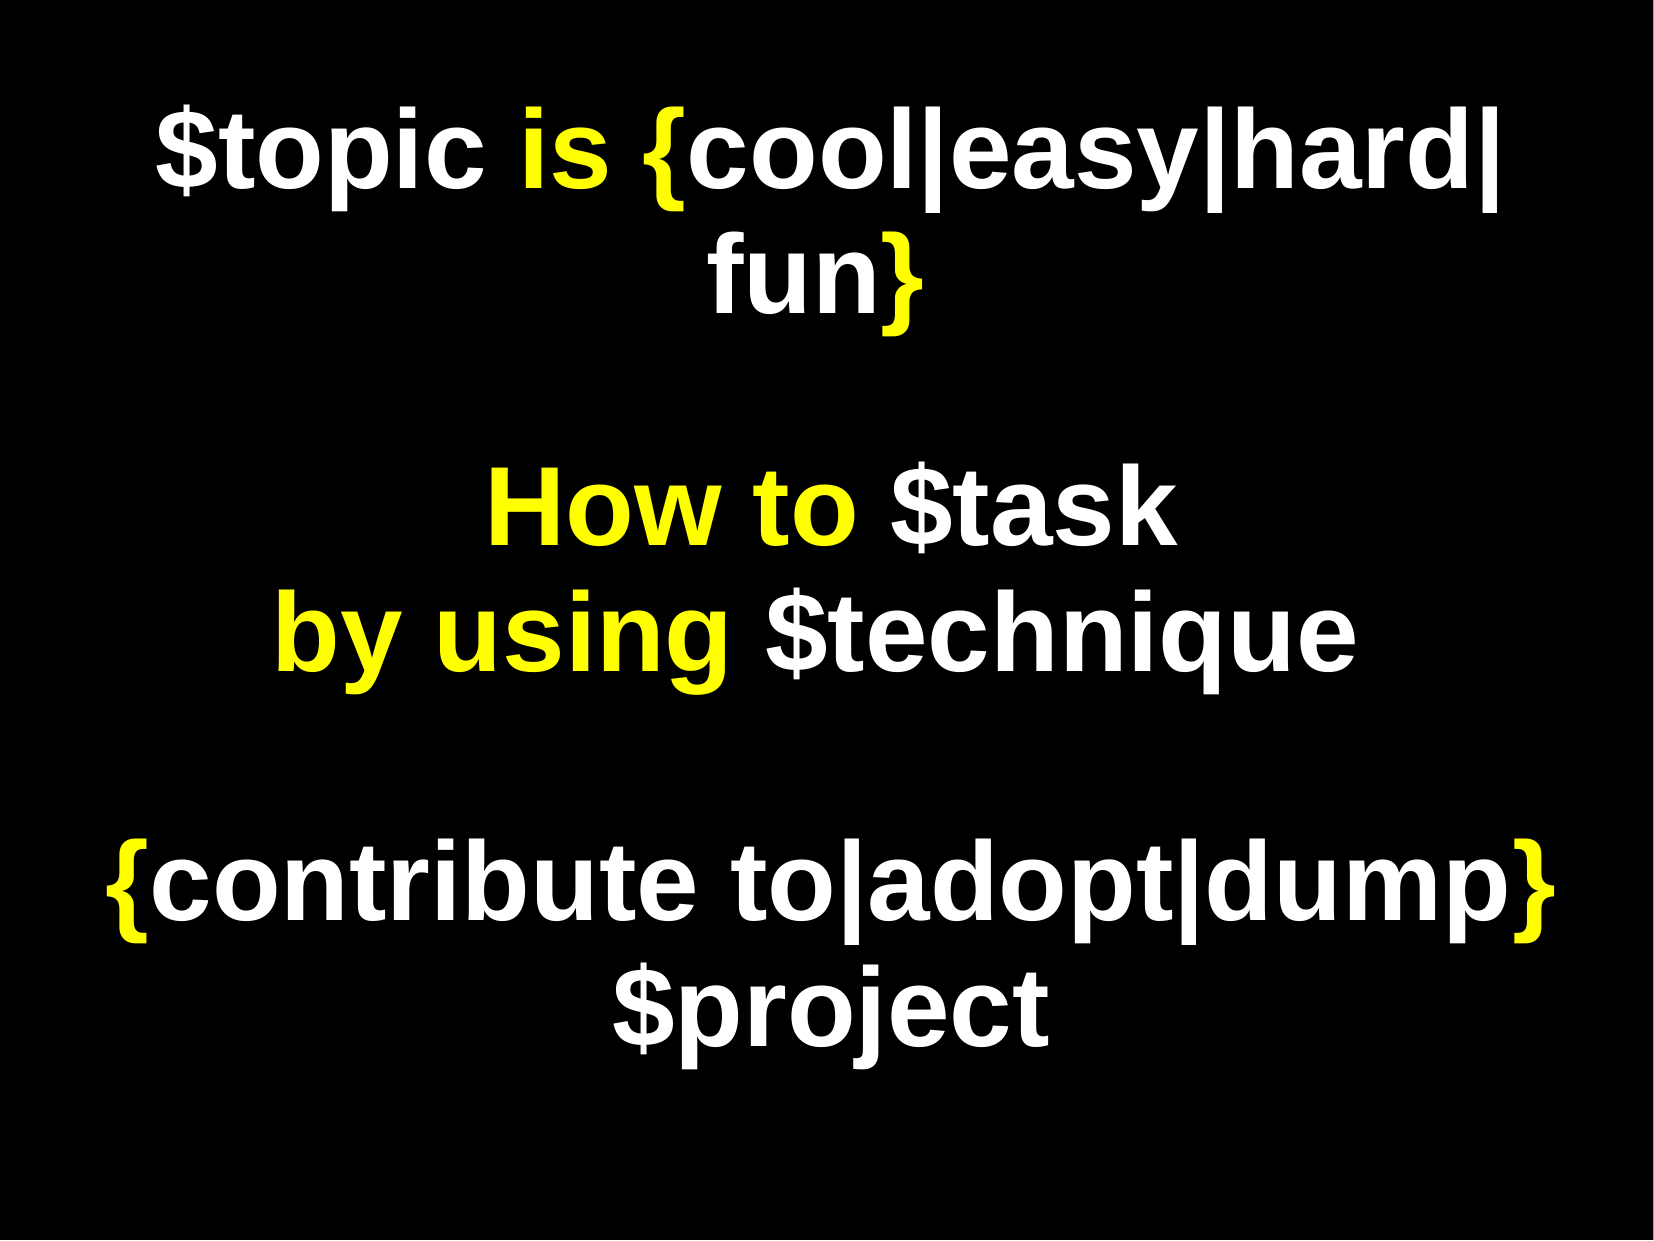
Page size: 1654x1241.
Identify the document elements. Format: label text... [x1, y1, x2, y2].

title {contribute to|adopt|dump} $project [86, 818, 1576, 1070]
title $topic is {cool|easy|hard|fun} [86, 86, 1576, 338]
title How to $task by using $technique [86, 444, 1576, 696]
